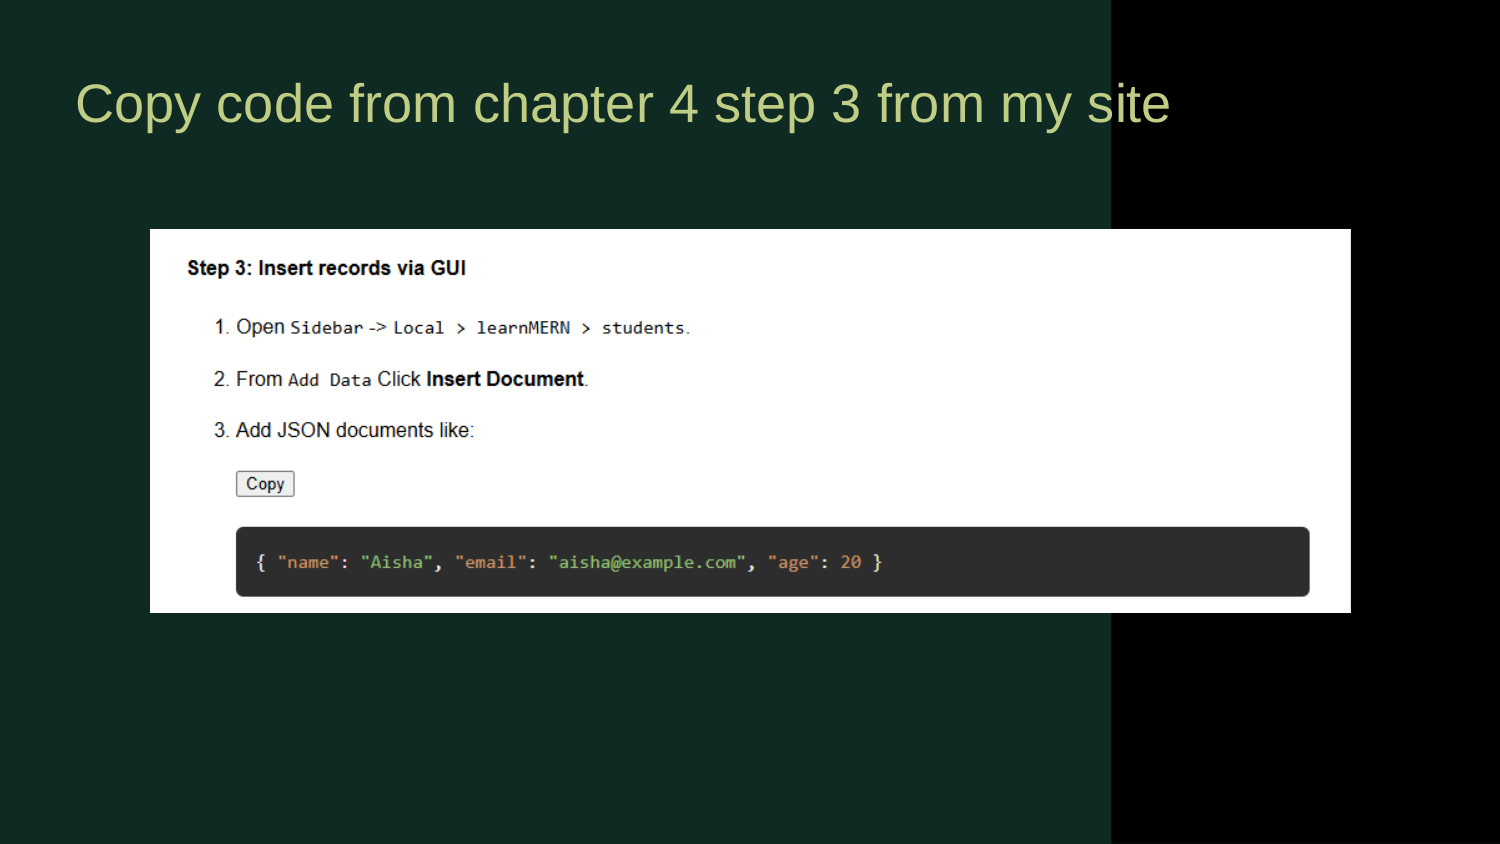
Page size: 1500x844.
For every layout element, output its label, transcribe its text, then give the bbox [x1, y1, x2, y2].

picture [150, 229, 1351, 613]
title Copy code from chapter 4 step 3 from my site [75, 33, 1425, 175]
